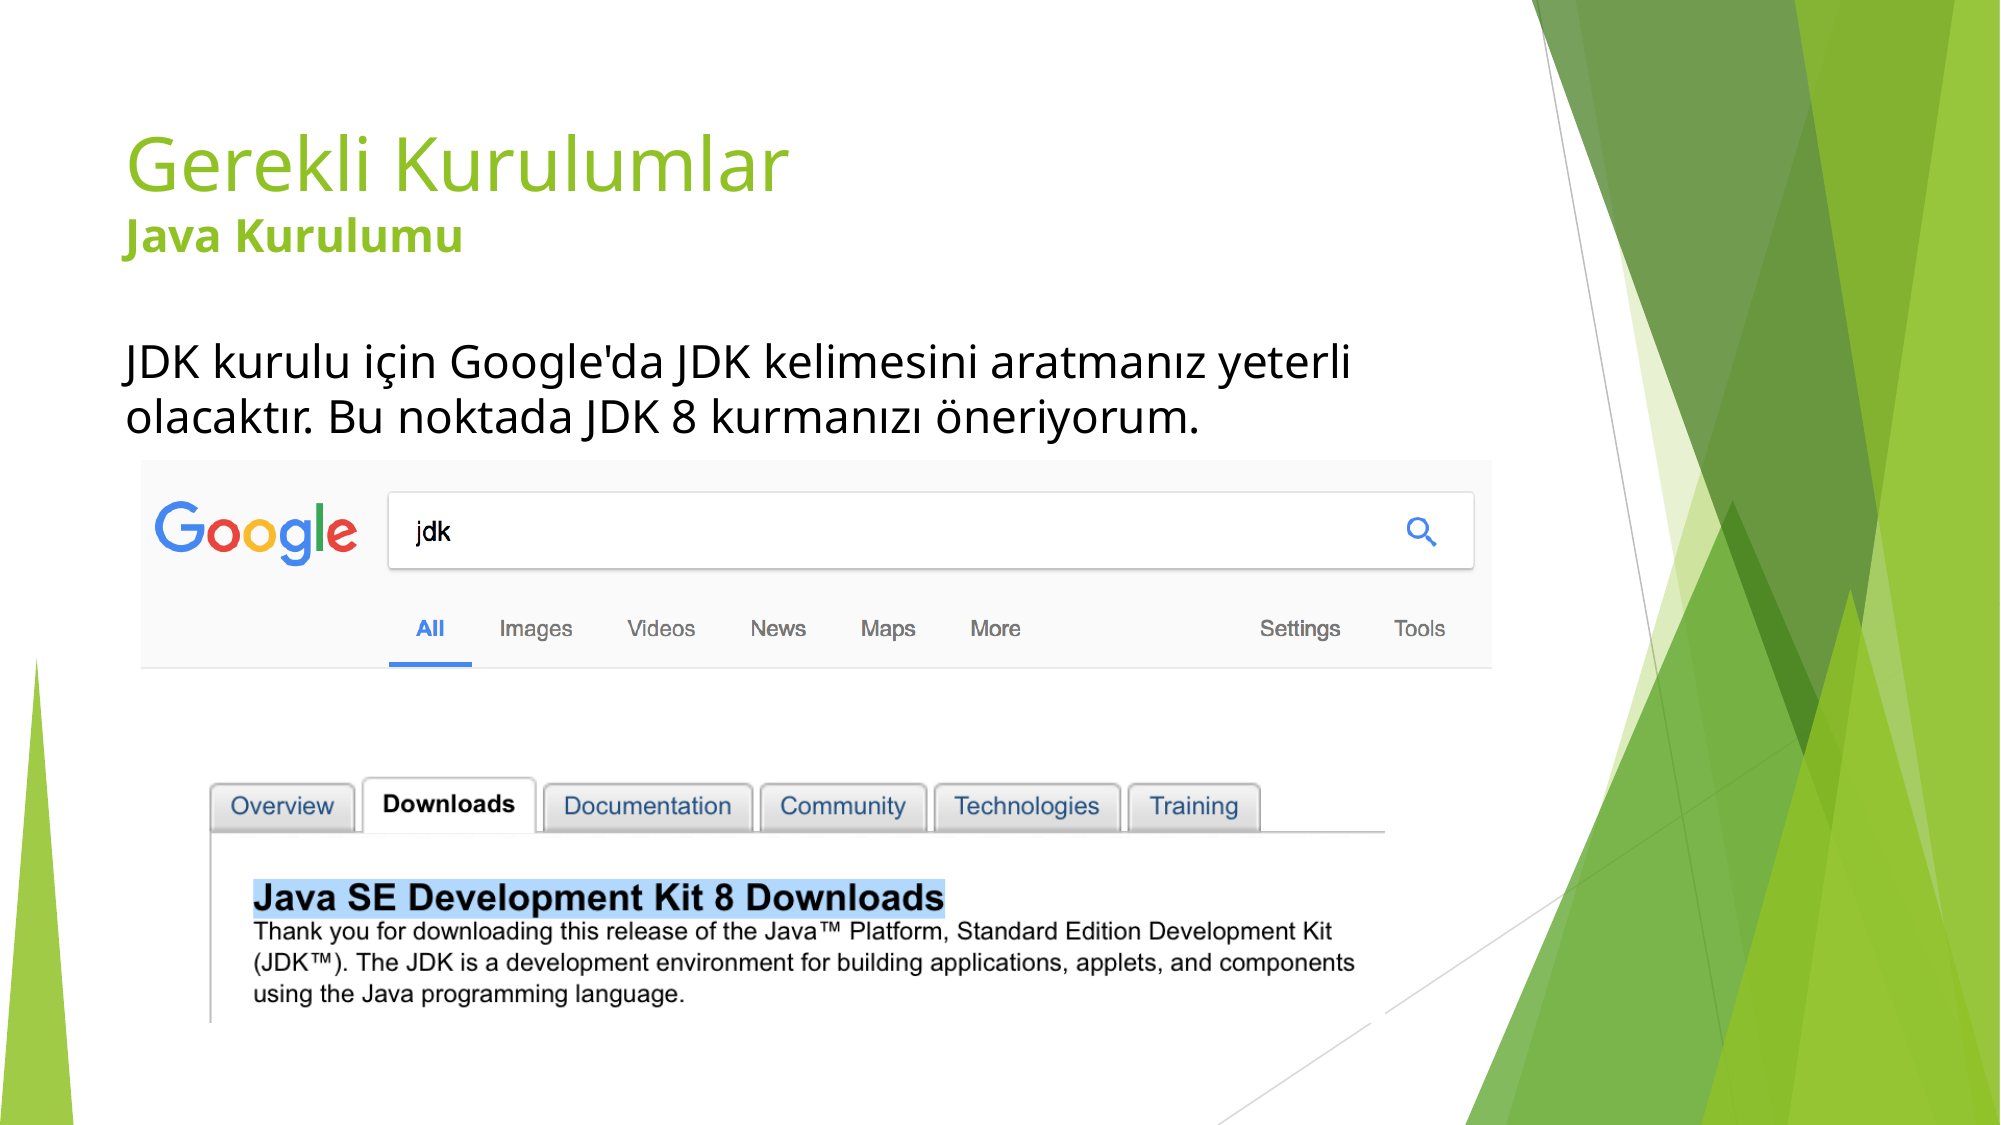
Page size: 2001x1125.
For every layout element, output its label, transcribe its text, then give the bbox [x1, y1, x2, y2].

list JDK kurulu için Google'da JDK kelimesini aratmanız yeterli olacaktır. Bu noktada JDK 8 kurmanızı öneriyorum. [111, 325, 1522, 963]
title Gerekli Kurulumlar Java Kurulumu [111, 109, 1522, 325]
picture [141, 460, 1492, 682]
picture [197, 735, 1385, 1023]
